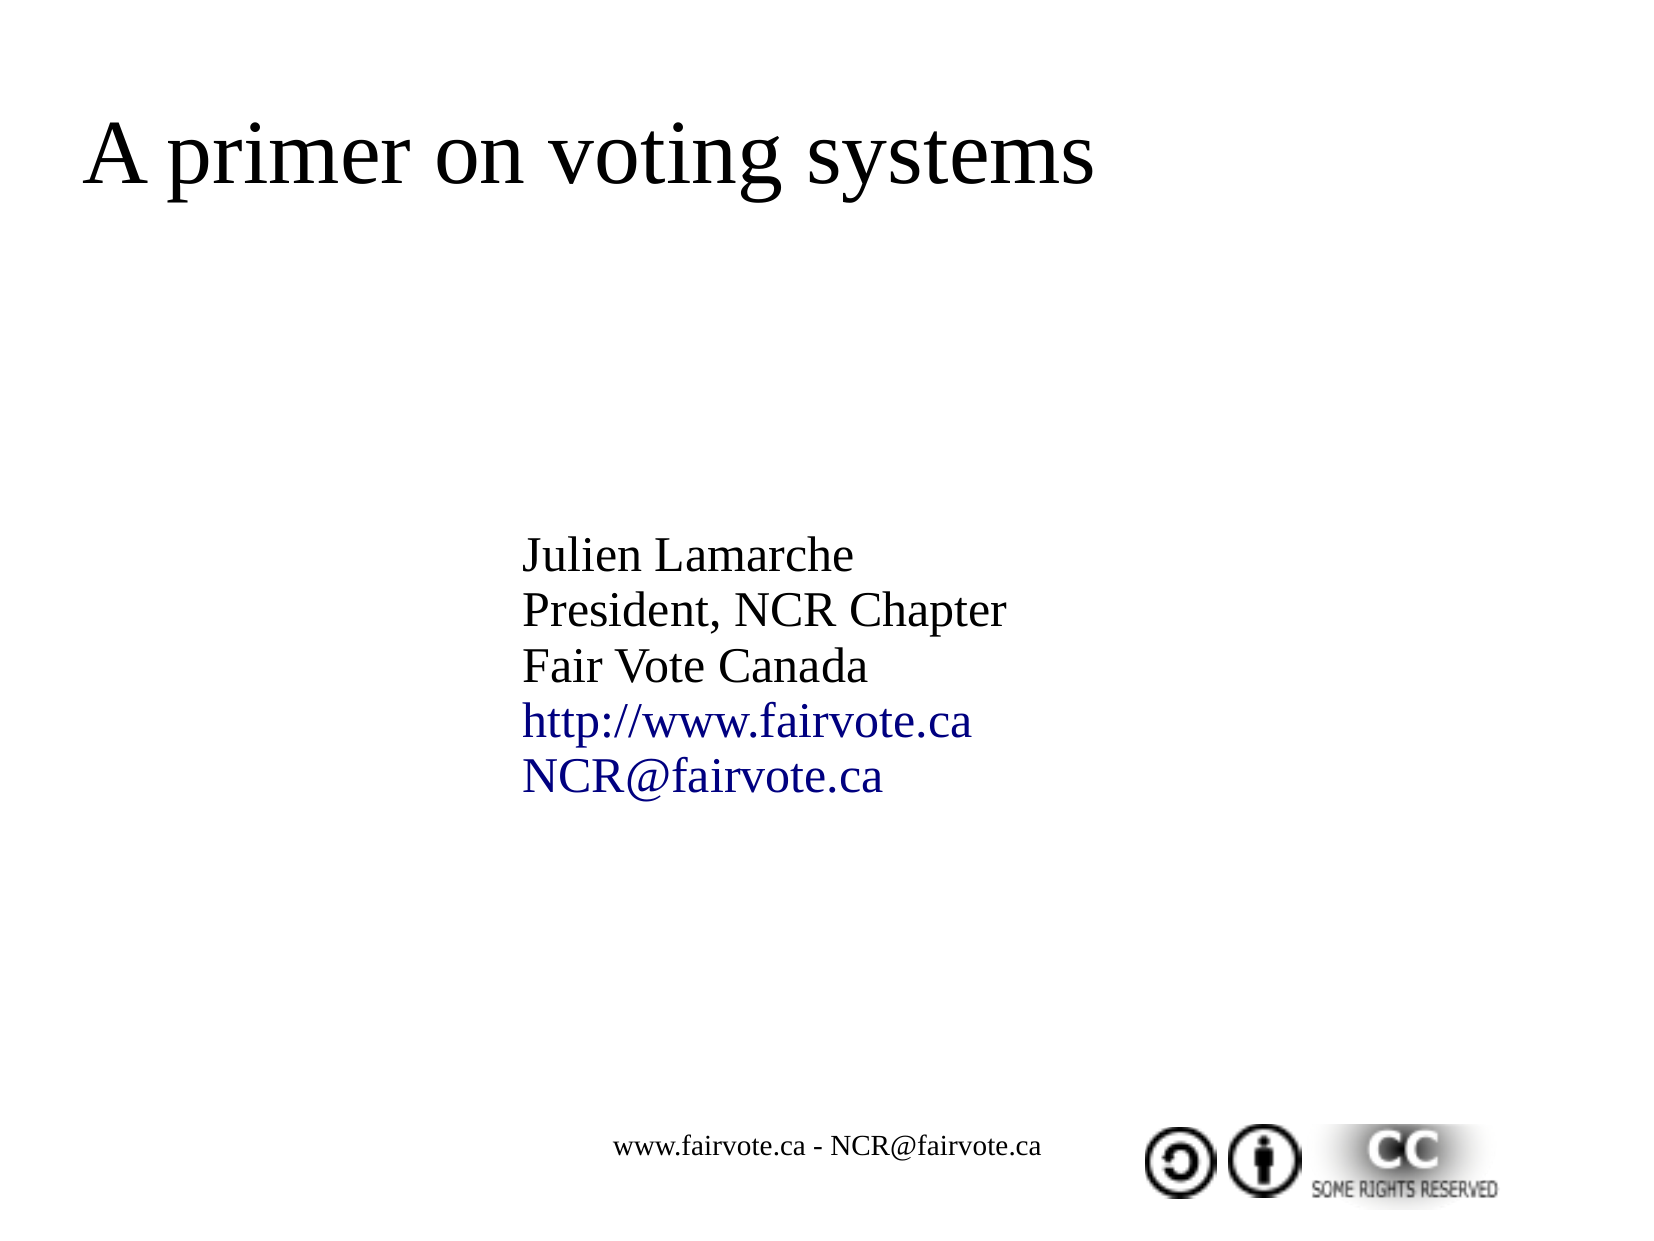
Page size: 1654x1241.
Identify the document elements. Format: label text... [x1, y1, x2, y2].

title A primer on voting systems [82, 49, 1571, 257]
picture [1145, 1127, 1217, 1199]
text_box Julien Lamarche President, NCR Chapter Fair Vote Canada http://www.fairvote.ca NCR@fairvote.ca [507, 519, 1512, 869]
picture [1228, 1124, 1512, 1210]
